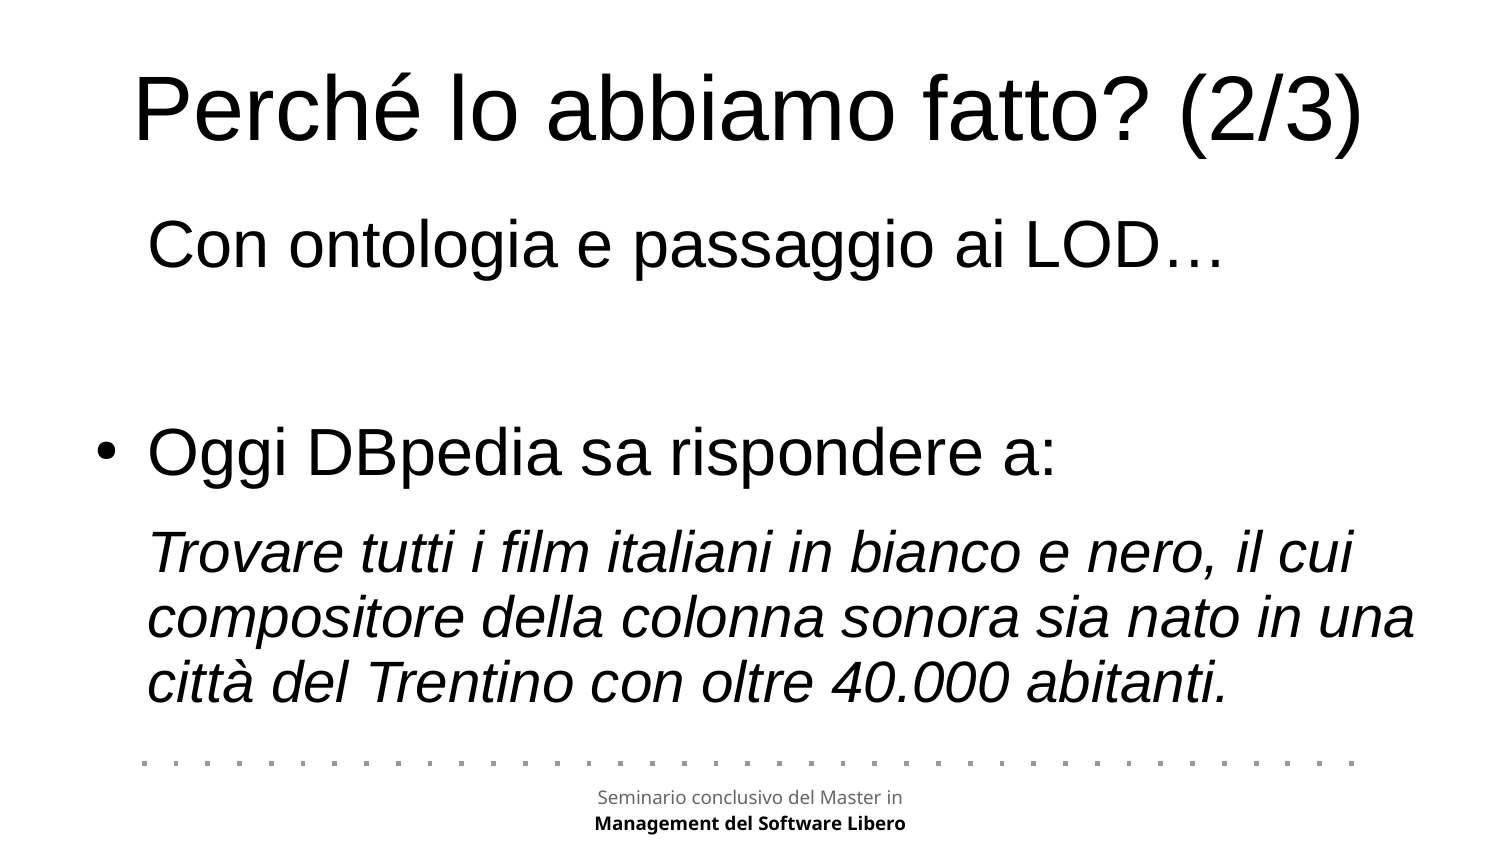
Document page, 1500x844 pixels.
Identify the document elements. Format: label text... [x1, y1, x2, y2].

title Perché lo abbiamo fatto? (2/3) [76, 29, 1424, 189]
list Seminario conclusivo del Master in Management del Software Libero [76, 784, 1424, 844]
list Con ontologia e passaggio ai LOD… Oggi DBpedia sa rispondere a: Trovare tutti i film italiani in bianco e nero, il cui compositore della colonna sonora sia nato in una città del Trentino con oltre 40.000 abitanti. [76, 206, 1424, 756]
